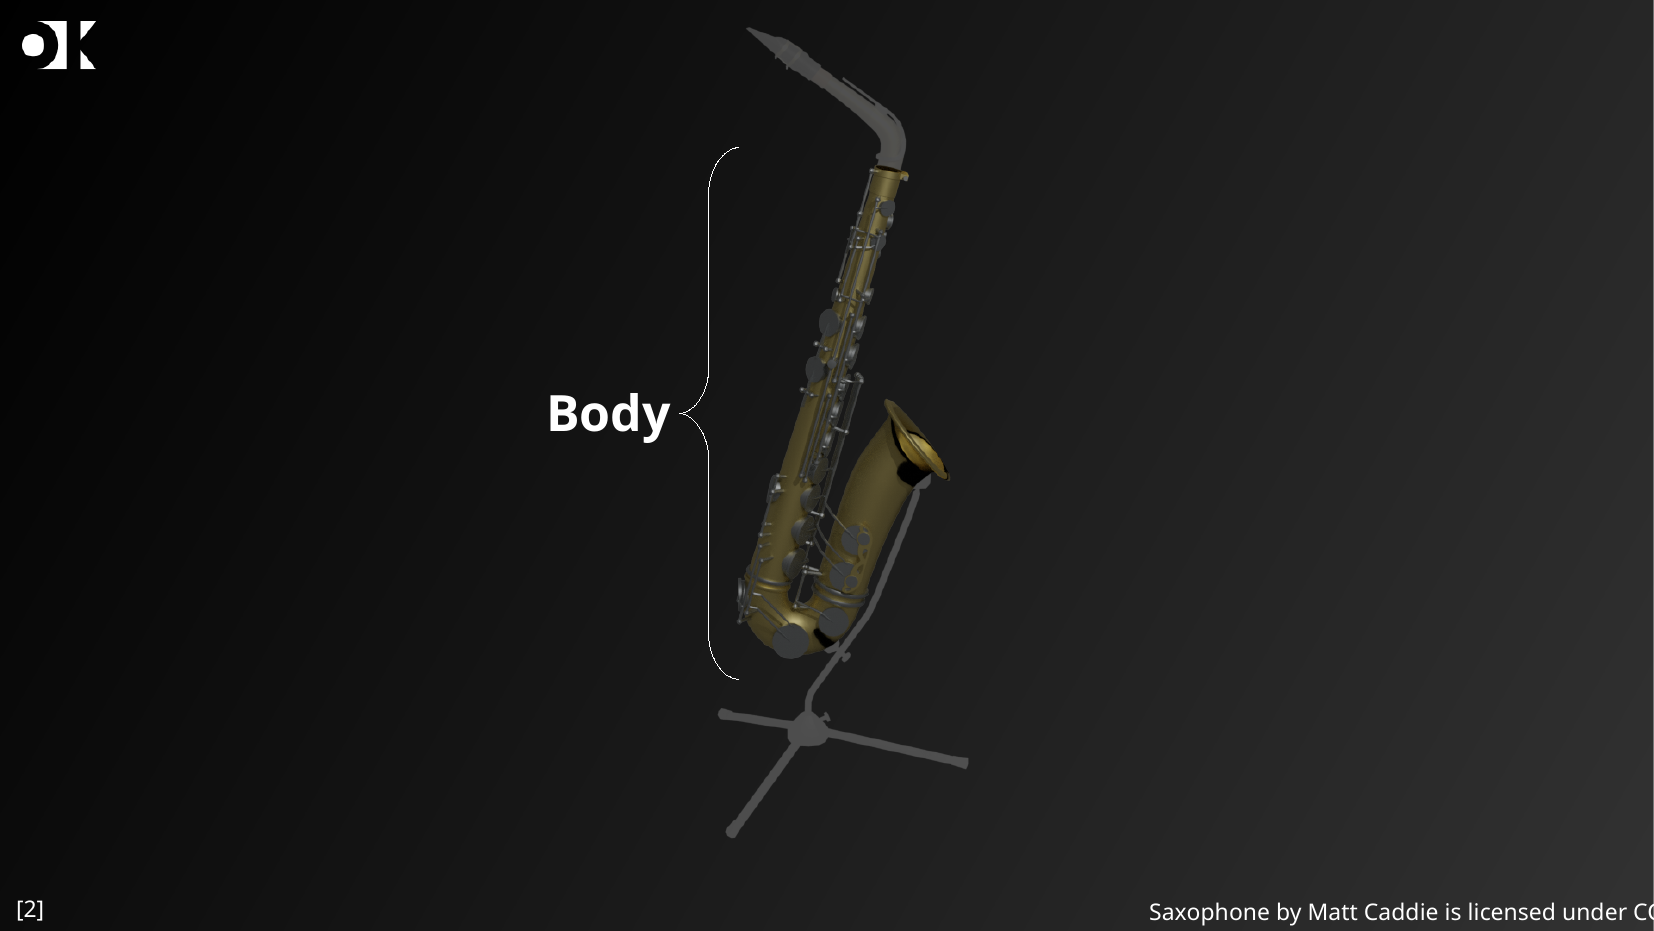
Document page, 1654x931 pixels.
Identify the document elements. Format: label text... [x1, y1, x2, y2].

text_box Saxophone by Matt Caddie is licensed under CC-BY. [1134, 888, 1654, 931]
picture [0, 0, 1654, 931]
text_box Body [531, 370, 681, 443]
text_box [2] [1, 885, 58, 928]
